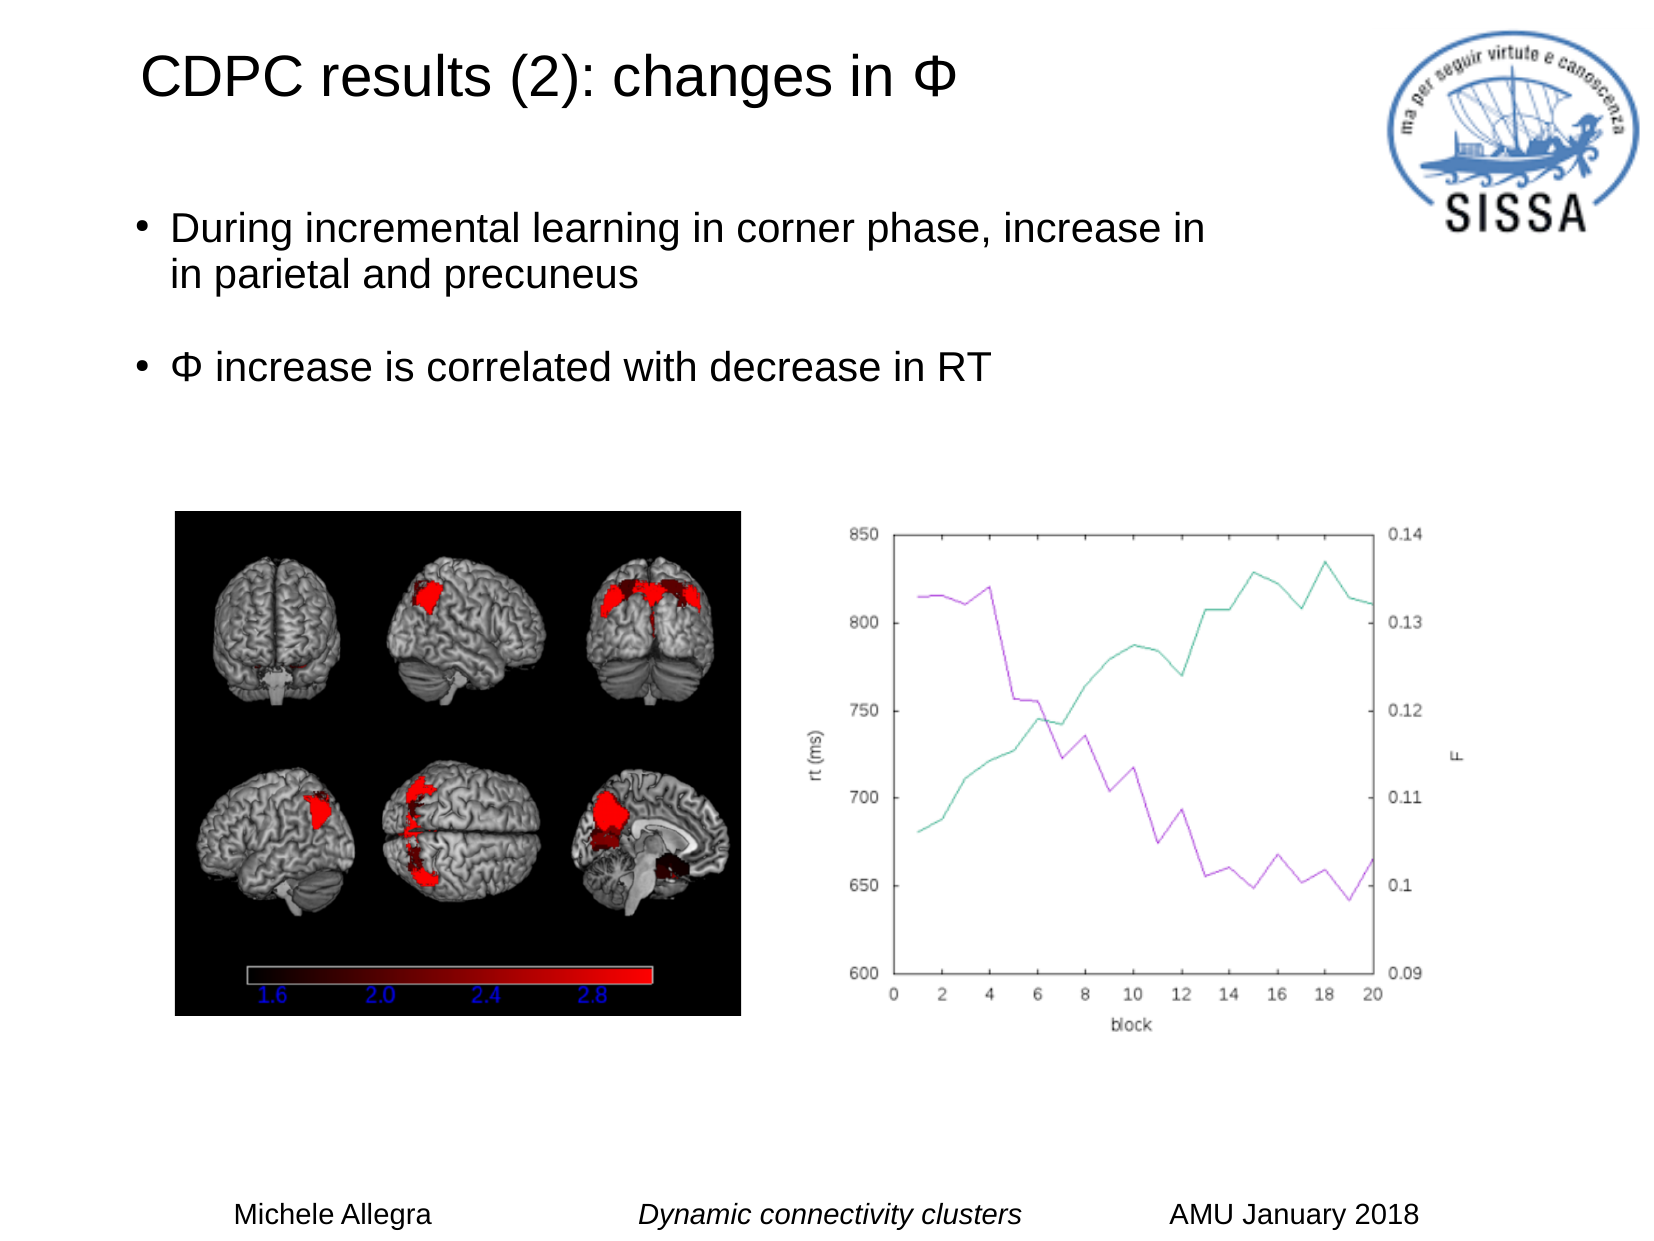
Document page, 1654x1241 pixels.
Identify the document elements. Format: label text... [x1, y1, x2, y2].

title Michele Allegra Dynamic connectivity clusters AMU January 2018 [82, 1177, 1572, 1241]
picture [1372, 27, 1654, 238]
text_box During incremental learning in corner phase, increase in in parietal and precuneus Φ increase is correlated with decrease in RT [120, 150, 1486, 1061]
picture [785, 426, 1491, 1061]
title CDPC results (2): changes in Φ [5, 0, 1094, 180]
picture [174, 511, 742, 1016]
